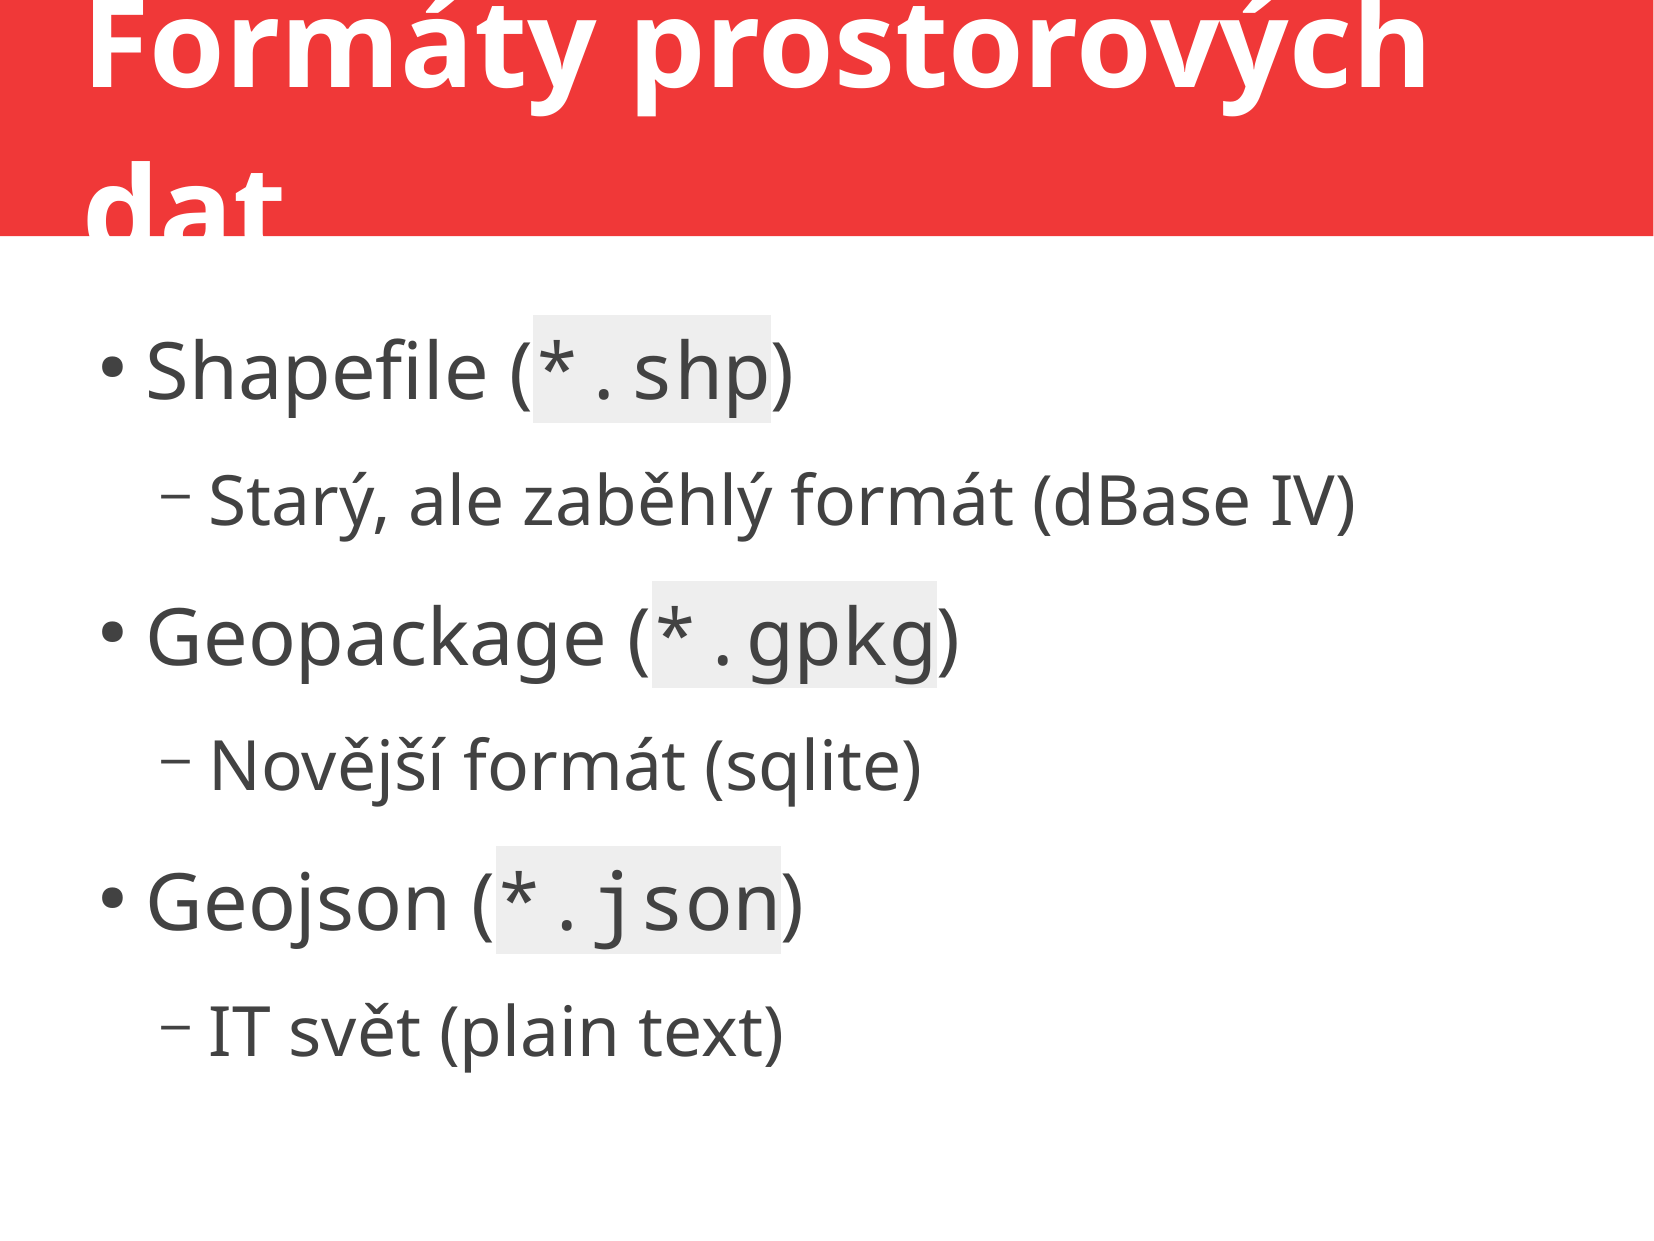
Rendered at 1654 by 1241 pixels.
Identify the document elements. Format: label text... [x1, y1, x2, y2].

title Formáty prostorových dat [82, 19, 1571, 227]
list Shapefile (*.shp) Starý, ale zaběhlý formát (dBase IV) Geopackage (*.gpkg) Novější formát (sqlite) Geojson (*.json) IT svět (plain text) [82, 314, 1563, 1080]
